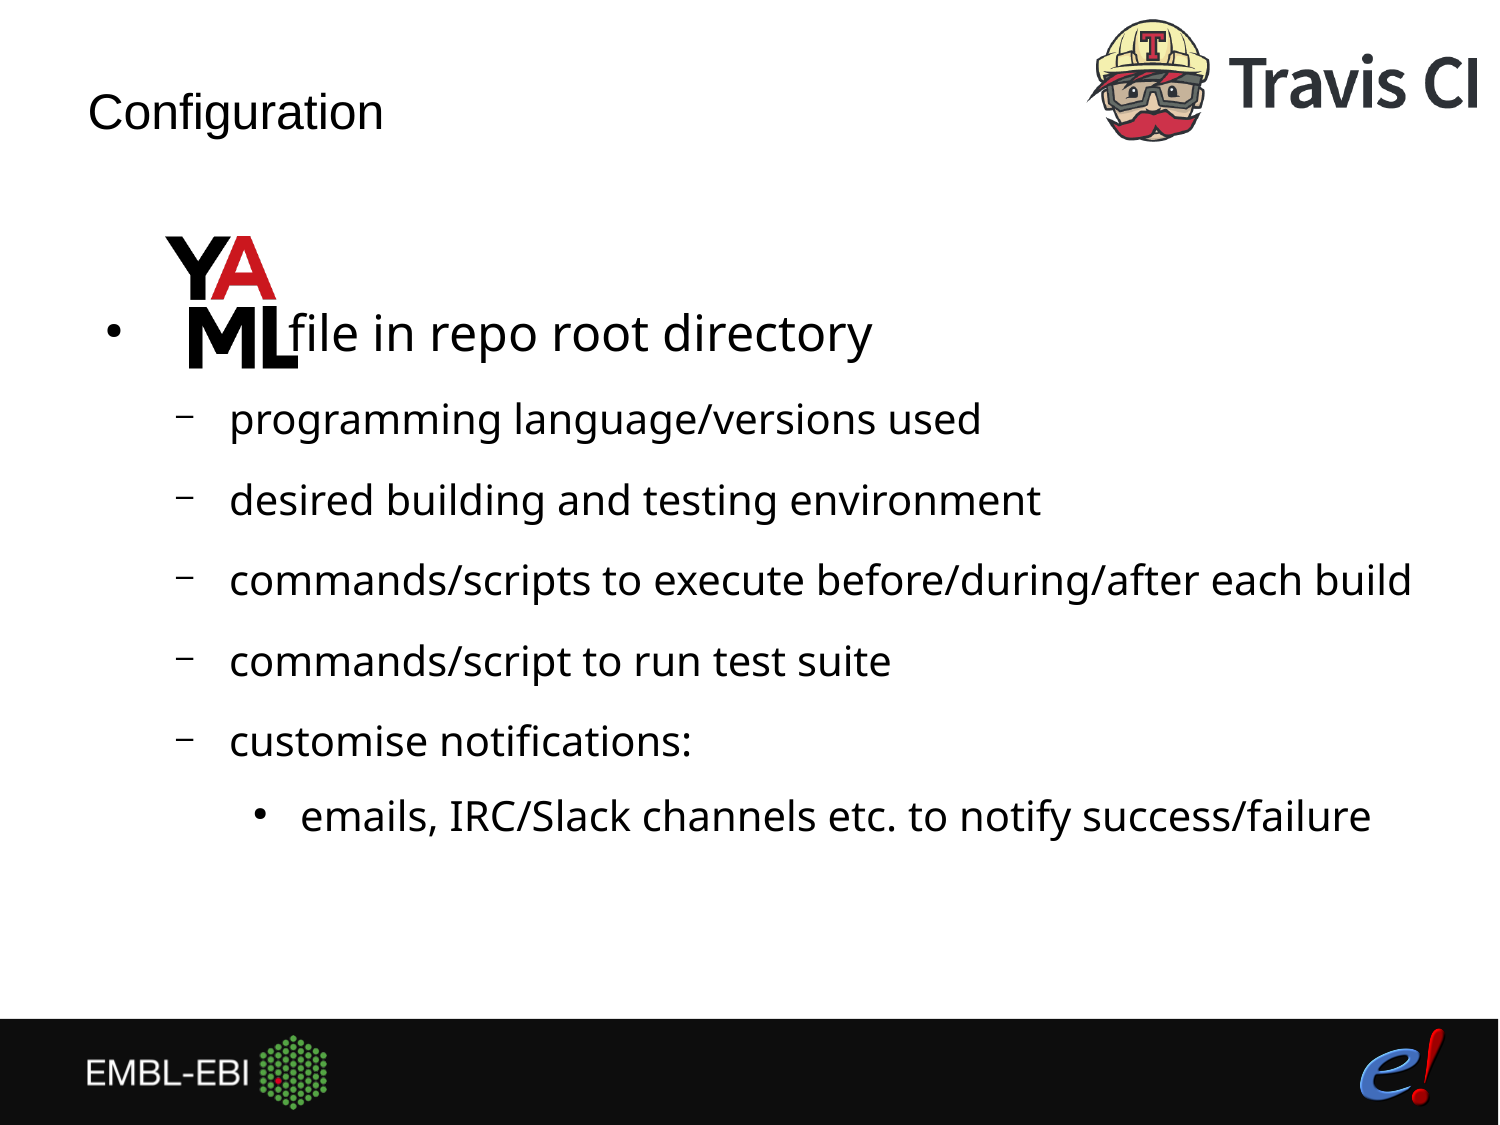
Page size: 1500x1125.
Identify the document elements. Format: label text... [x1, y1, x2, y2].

picture [87, 1035, 327, 1110]
list file in repo root directory programming language/versions used desired building and testing environment commands/scripts to execute before/during/after each build commands/script to run test suite customise notifications: emails, IRC/Slack channels etc. to notify success/failure [87, 200, 1425, 914]
picture [1086, 19, 1477, 142]
title Configuration [87, 50, 1425, 175]
picture [165, 236, 298, 369]
picture [1357, 1026, 1448, 1112]
